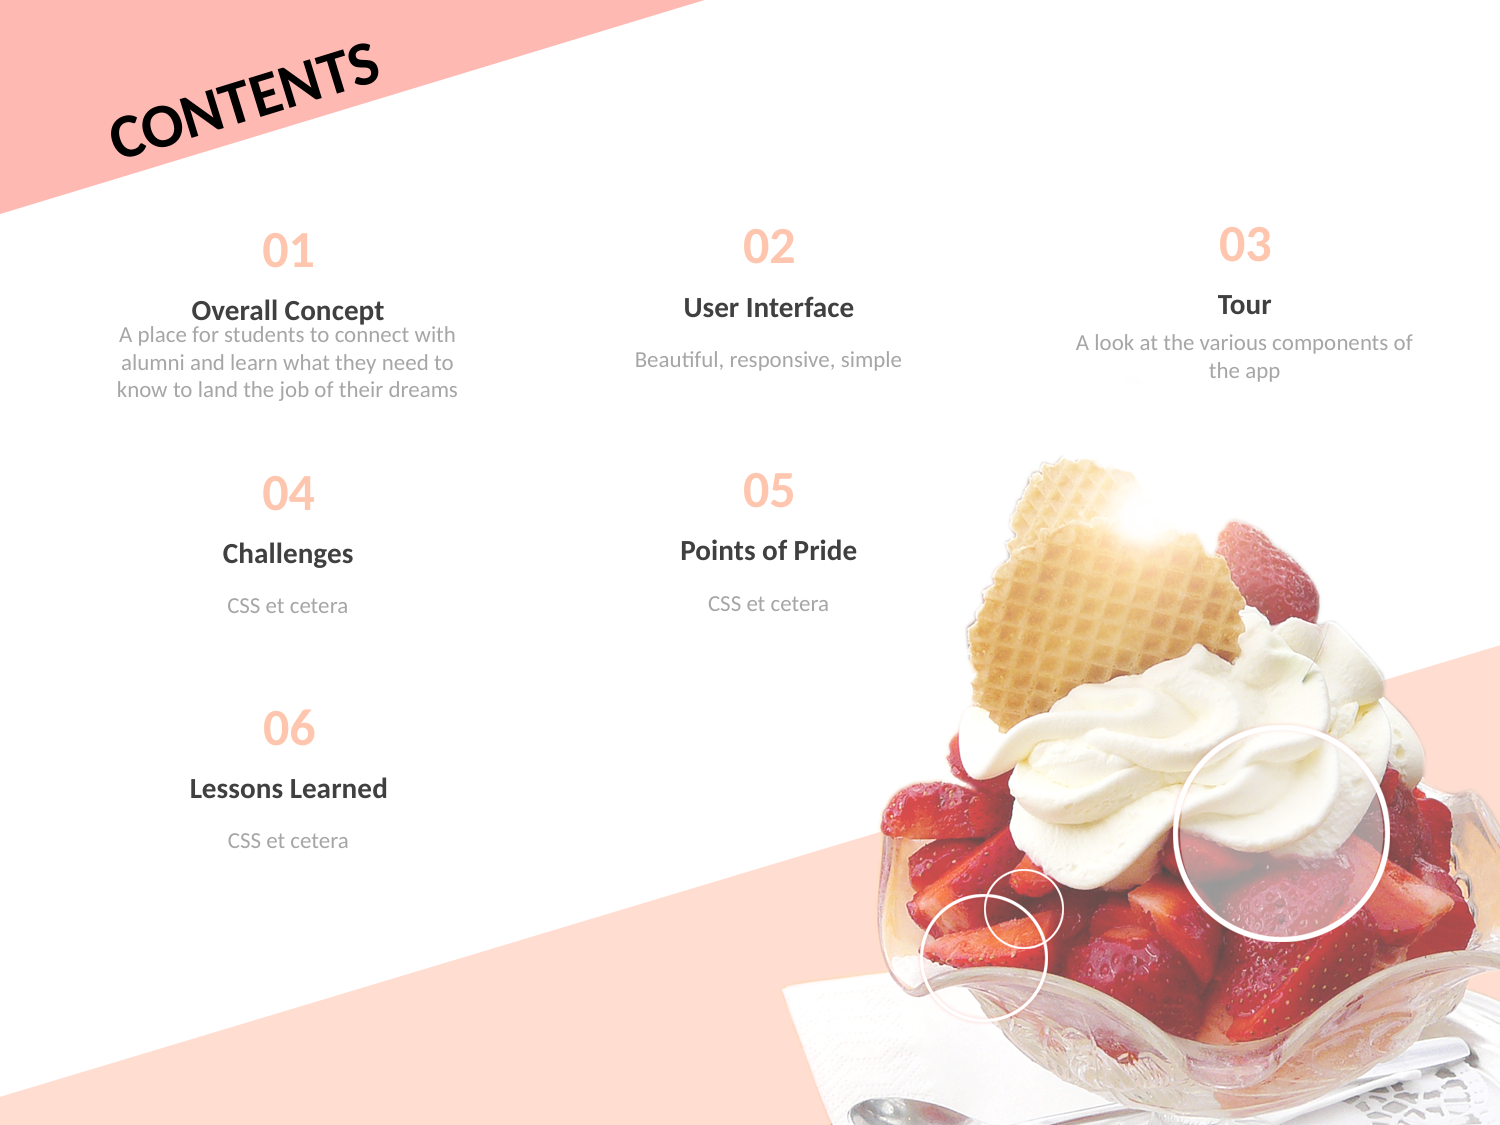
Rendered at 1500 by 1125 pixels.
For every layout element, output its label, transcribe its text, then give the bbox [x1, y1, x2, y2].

text_box Points of Pride [589, 524, 949, 575]
text_box 02 [728, 204, 811, 282]
text_box Lessons Learned [112, 761, 466, 812]
picture [0, 0, 1500, 1125]
text_box 03 [1204, 201, 1287, 279]
text_box 04 [247, 451, 330, 529]
text_box CSS et cetera [576, 580, 962, 624]
text_box CSS et cetera [98, 818, 479, 861]
text_box CSS et cetera [98, 583, 478, 626]
text_box 01 [247, 207, 330, 285]
text_box User Interface [592, 280, 946, 331]
text_box Challenges [111, 527, 465, 578]
text_box CONTENTS [23, 0, 462, 204]
text_box 05 [728, 448, 811, 526]
text_box A look at the various components of the app [1054, 320, 1435, 390]
text_box Overall Concept [111, 283, 465, 312]
text_box Tour [1068, 277, 1422, 320]
text_box A place for students to connect with alumni and learn what they need to know to land the job of their dreams [98, 312, 478, 410]
text_box 06 [248, 685, 331, 764]
text_box Beautiful, responsive, simple [578, 336, 959, 380]
